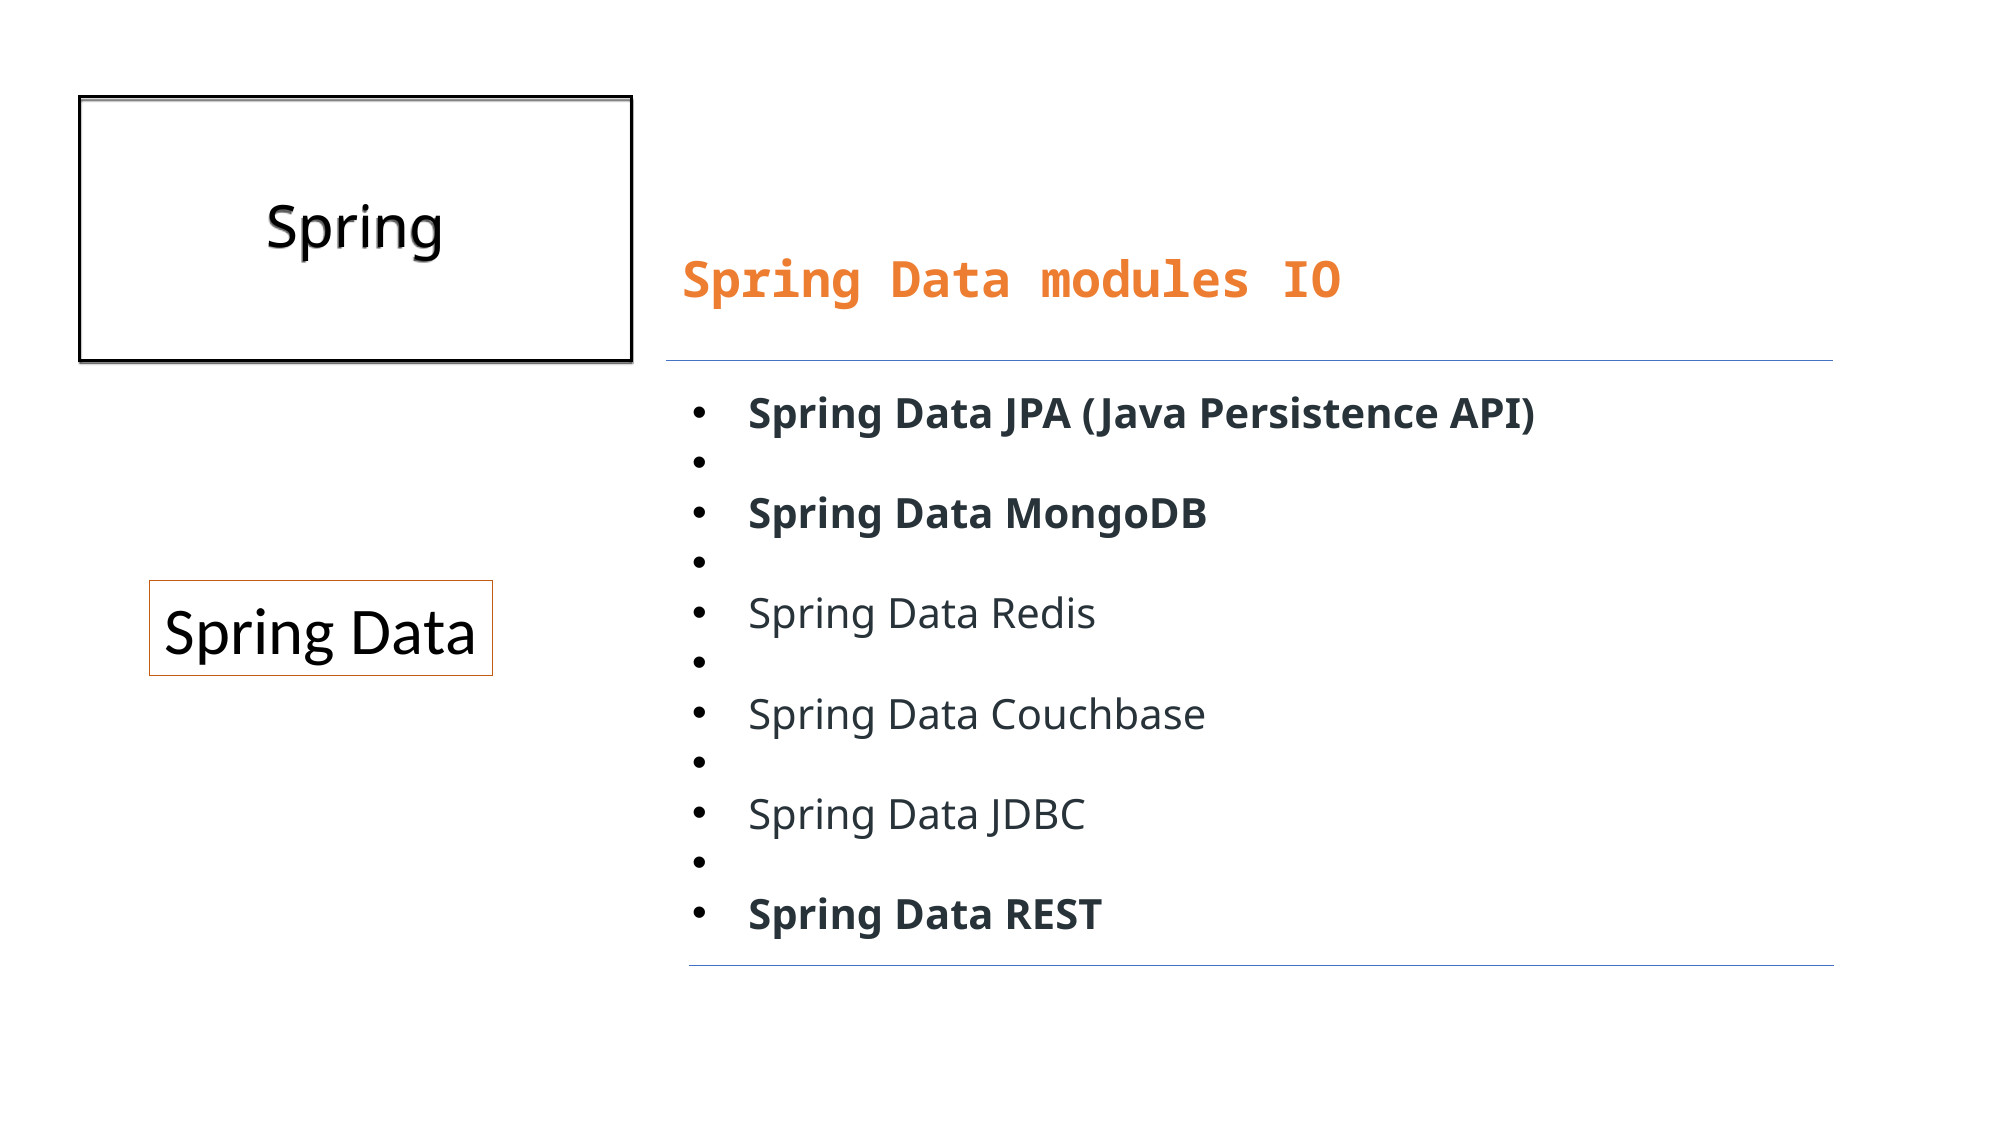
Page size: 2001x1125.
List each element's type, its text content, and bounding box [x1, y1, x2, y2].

text_box Spring Data [150, 581, 493, 676]
title Spring [79, 96, 632, 361]
text_box Spring Data JPA (Java Persistence API) Spring Data MongoDB Spring Data Redis Spring Data Couchbase Spring Data JDBC Spring Data REST [677, 379, 1822, 951]
text_box Spring Data modules IO [666, 239, 1666, 316]
